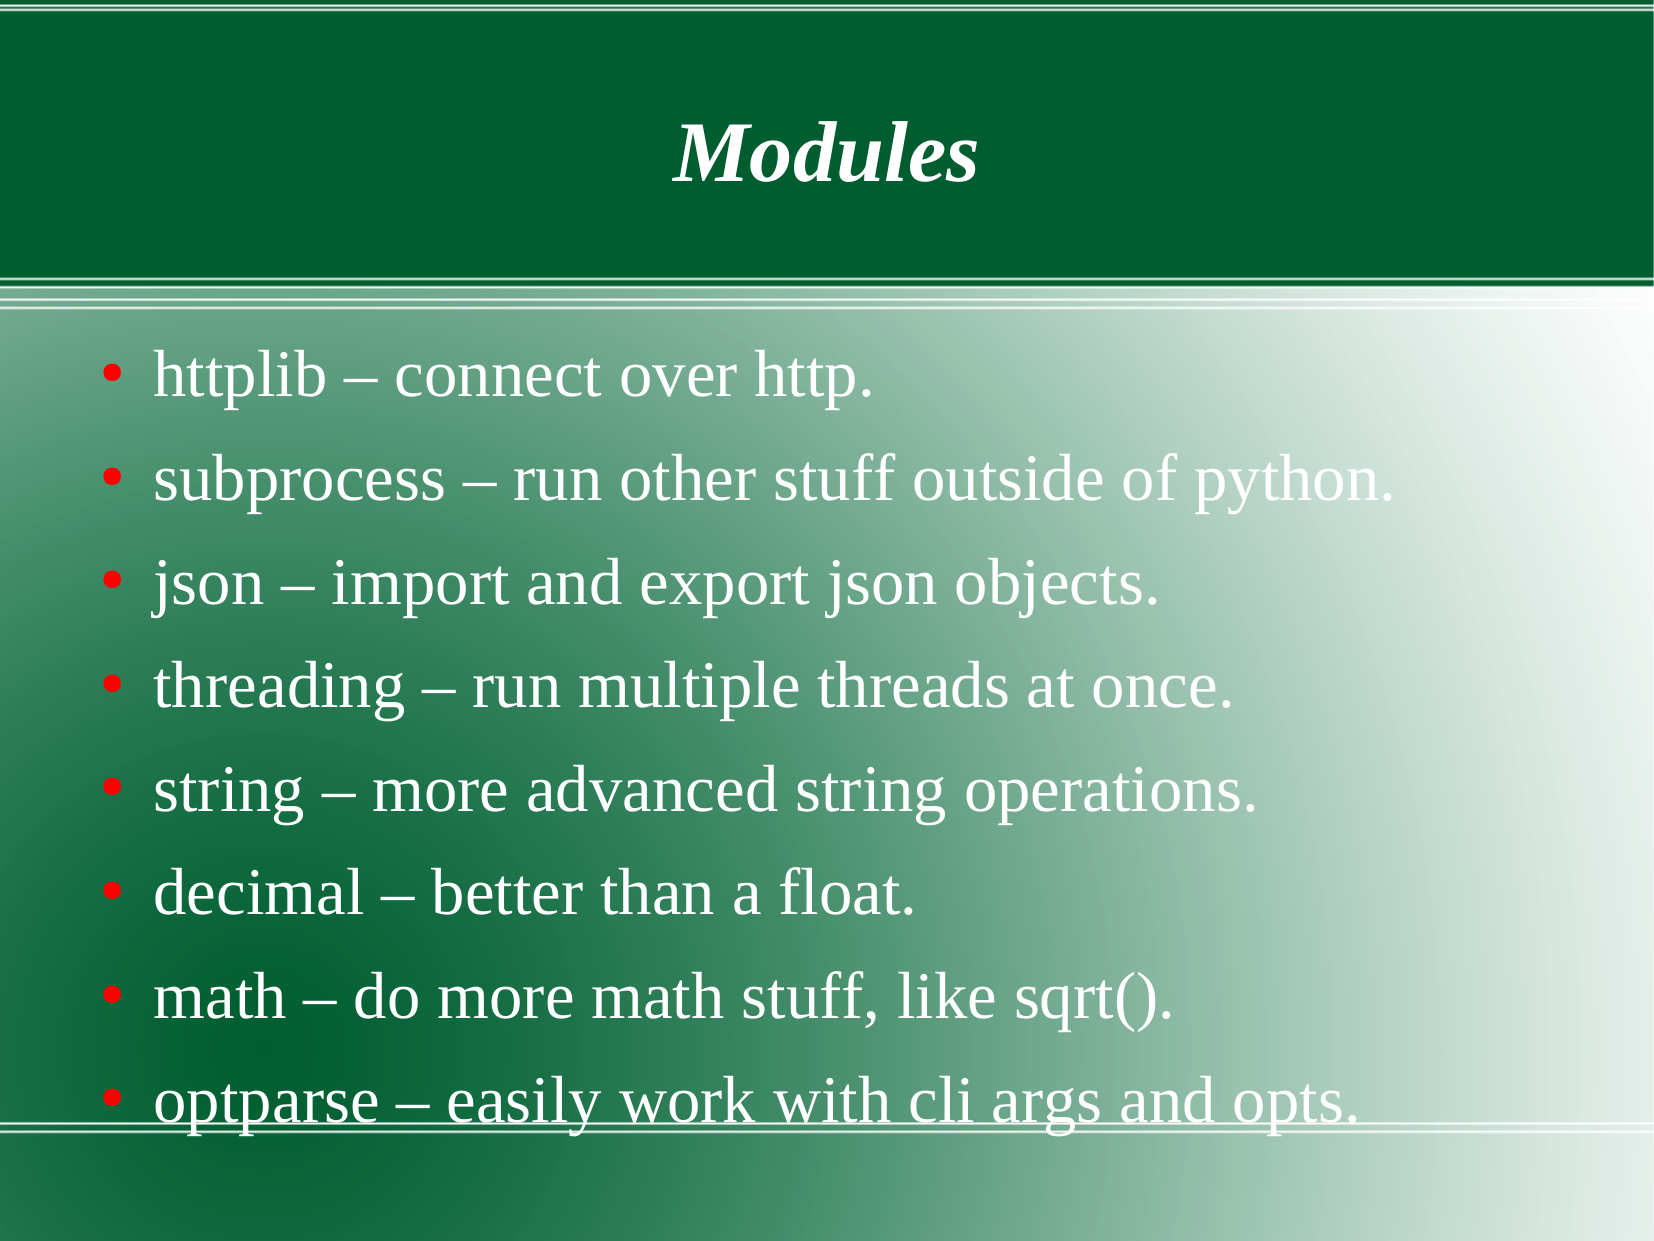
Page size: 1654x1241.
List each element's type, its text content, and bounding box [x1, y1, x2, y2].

picture [0, 0, 1654, 1241]
list httplib – connect over http. subprocess – run other stuff outside of python. json – import and export json objects. threading – run multiple threads at once. string – more advanced string operations. decimal – better than a float. math – do more math stuff, like sqrt(). optparse – easily work with cli args and opts. [82, 337, 1571, 1156]
title Modules [82, 49, 1571, 257]
